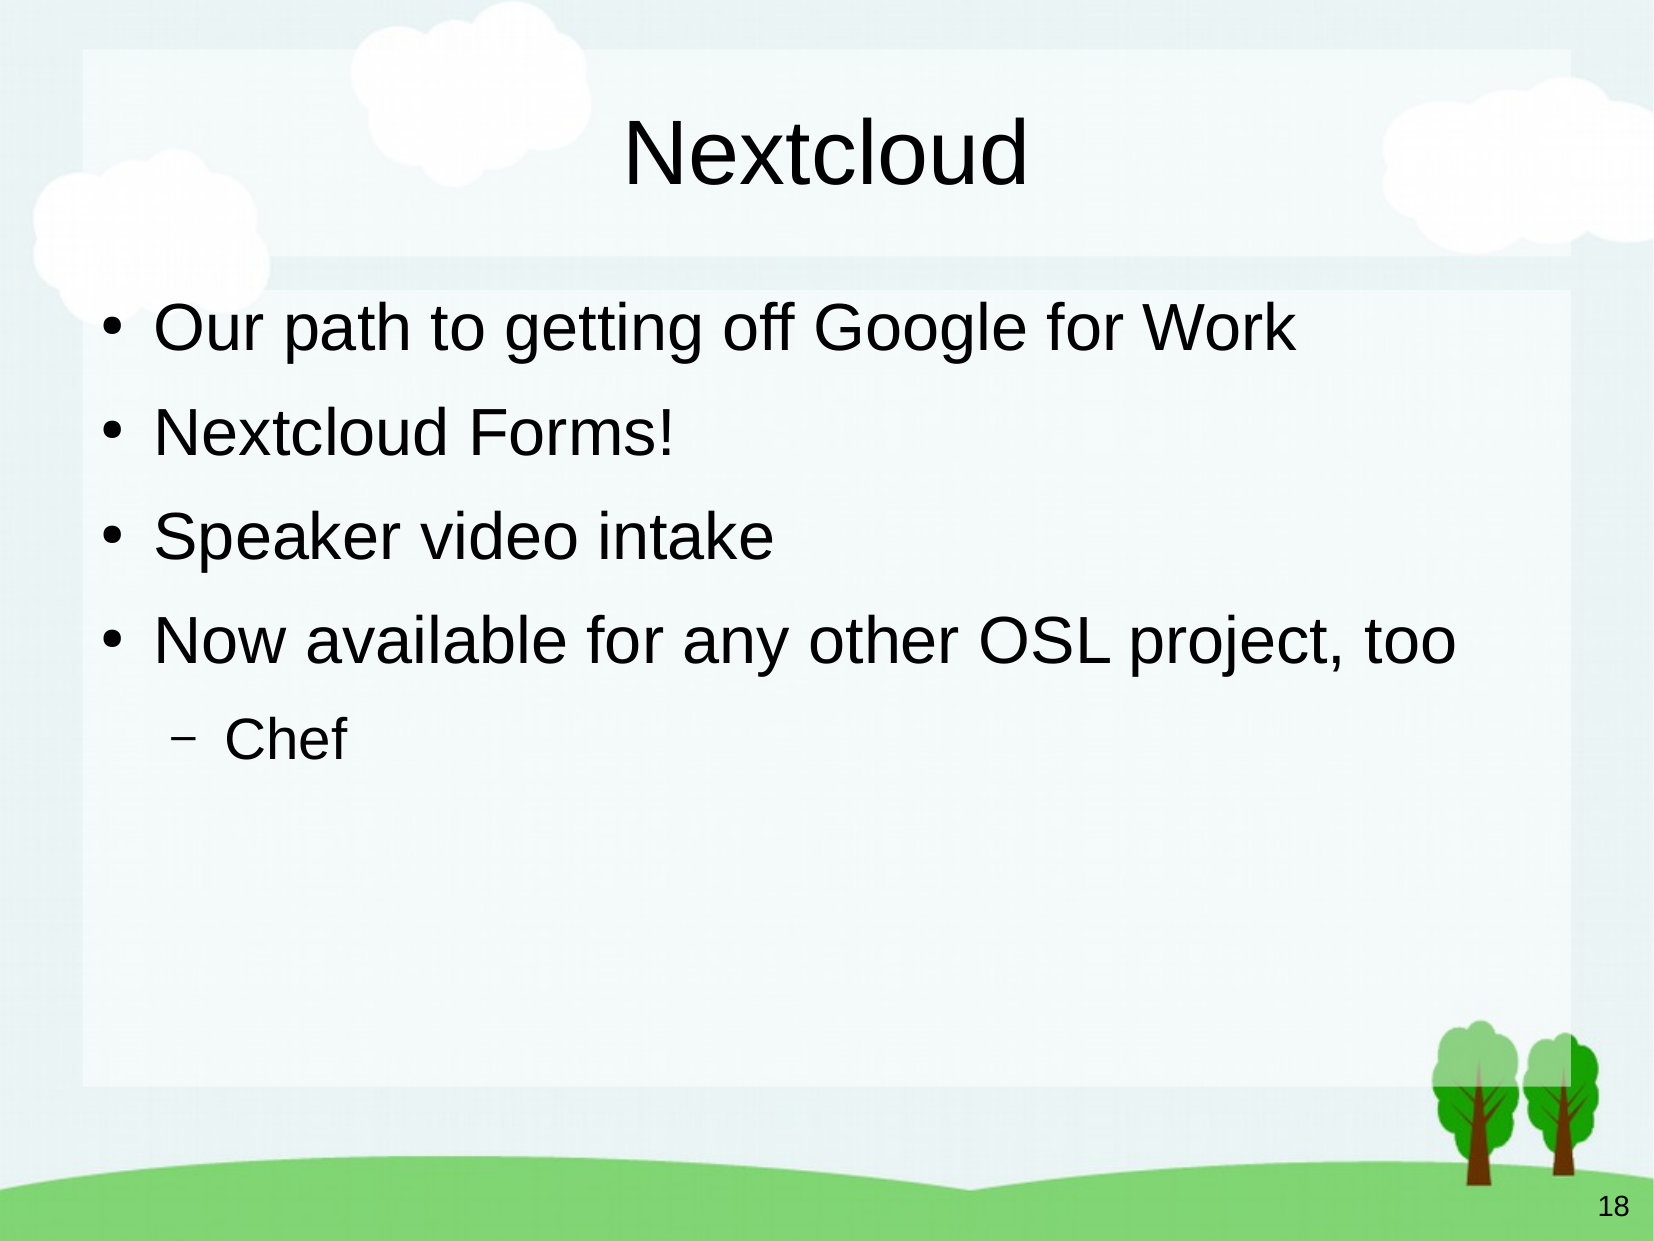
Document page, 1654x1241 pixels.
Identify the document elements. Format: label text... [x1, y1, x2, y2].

title Nextcloud [82, 49, 1571, 257]
picture [0, 0, 1654, 1241]
list Our path to getting off Google for Work Nextcloud Forms! Speaker video intake Now available for any other OSL project, too Chef [82, 290, 1571, 1087]
